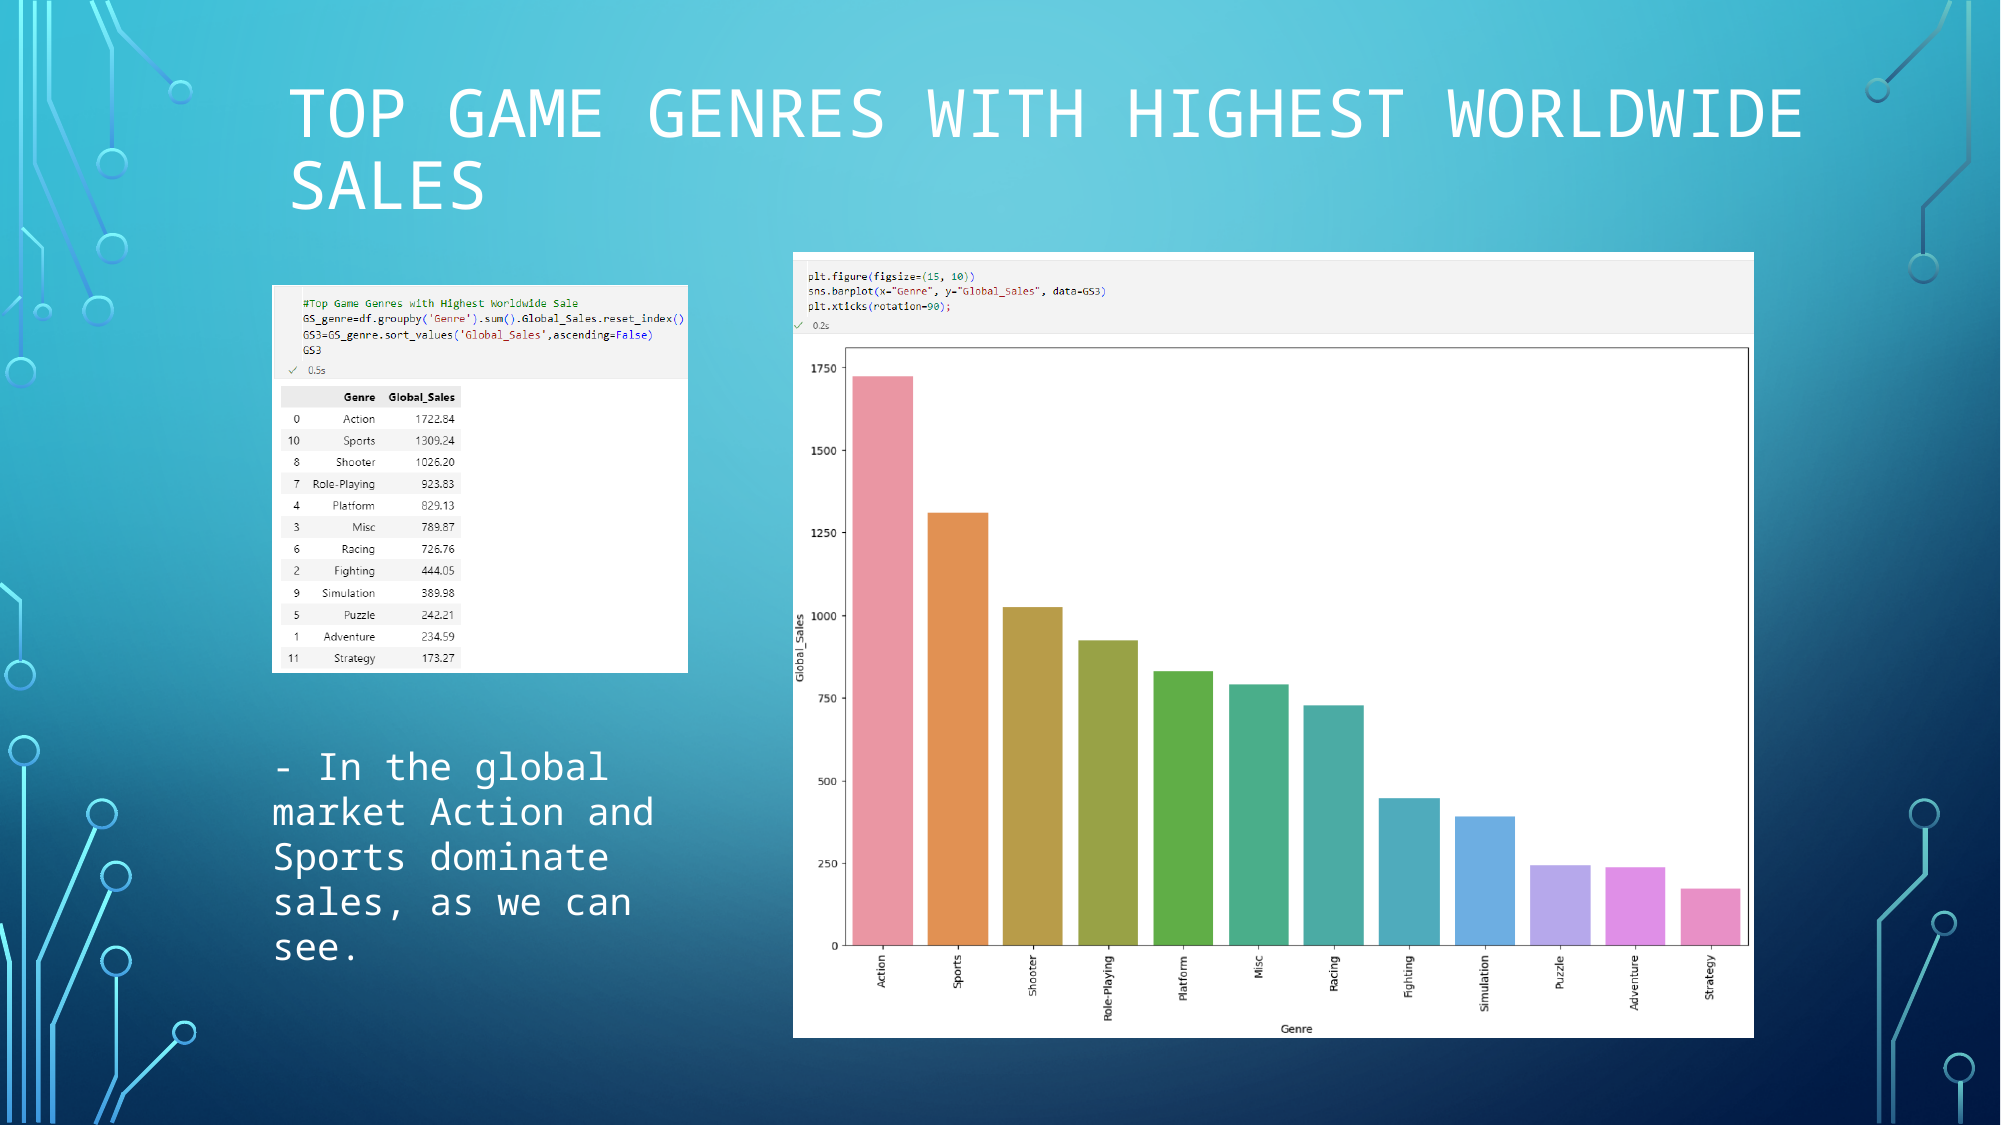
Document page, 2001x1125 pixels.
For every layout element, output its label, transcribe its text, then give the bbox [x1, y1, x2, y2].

text_box - In the global market Action and Sports dominate sales, as we can see. [257, 735, 741, 932]
picture [272, 285, 688, 673]
picture [793, 252, 1754, 1038]
title Top Game Genres with Highest Worldwide Sales [272, 70, 1898, 314]
